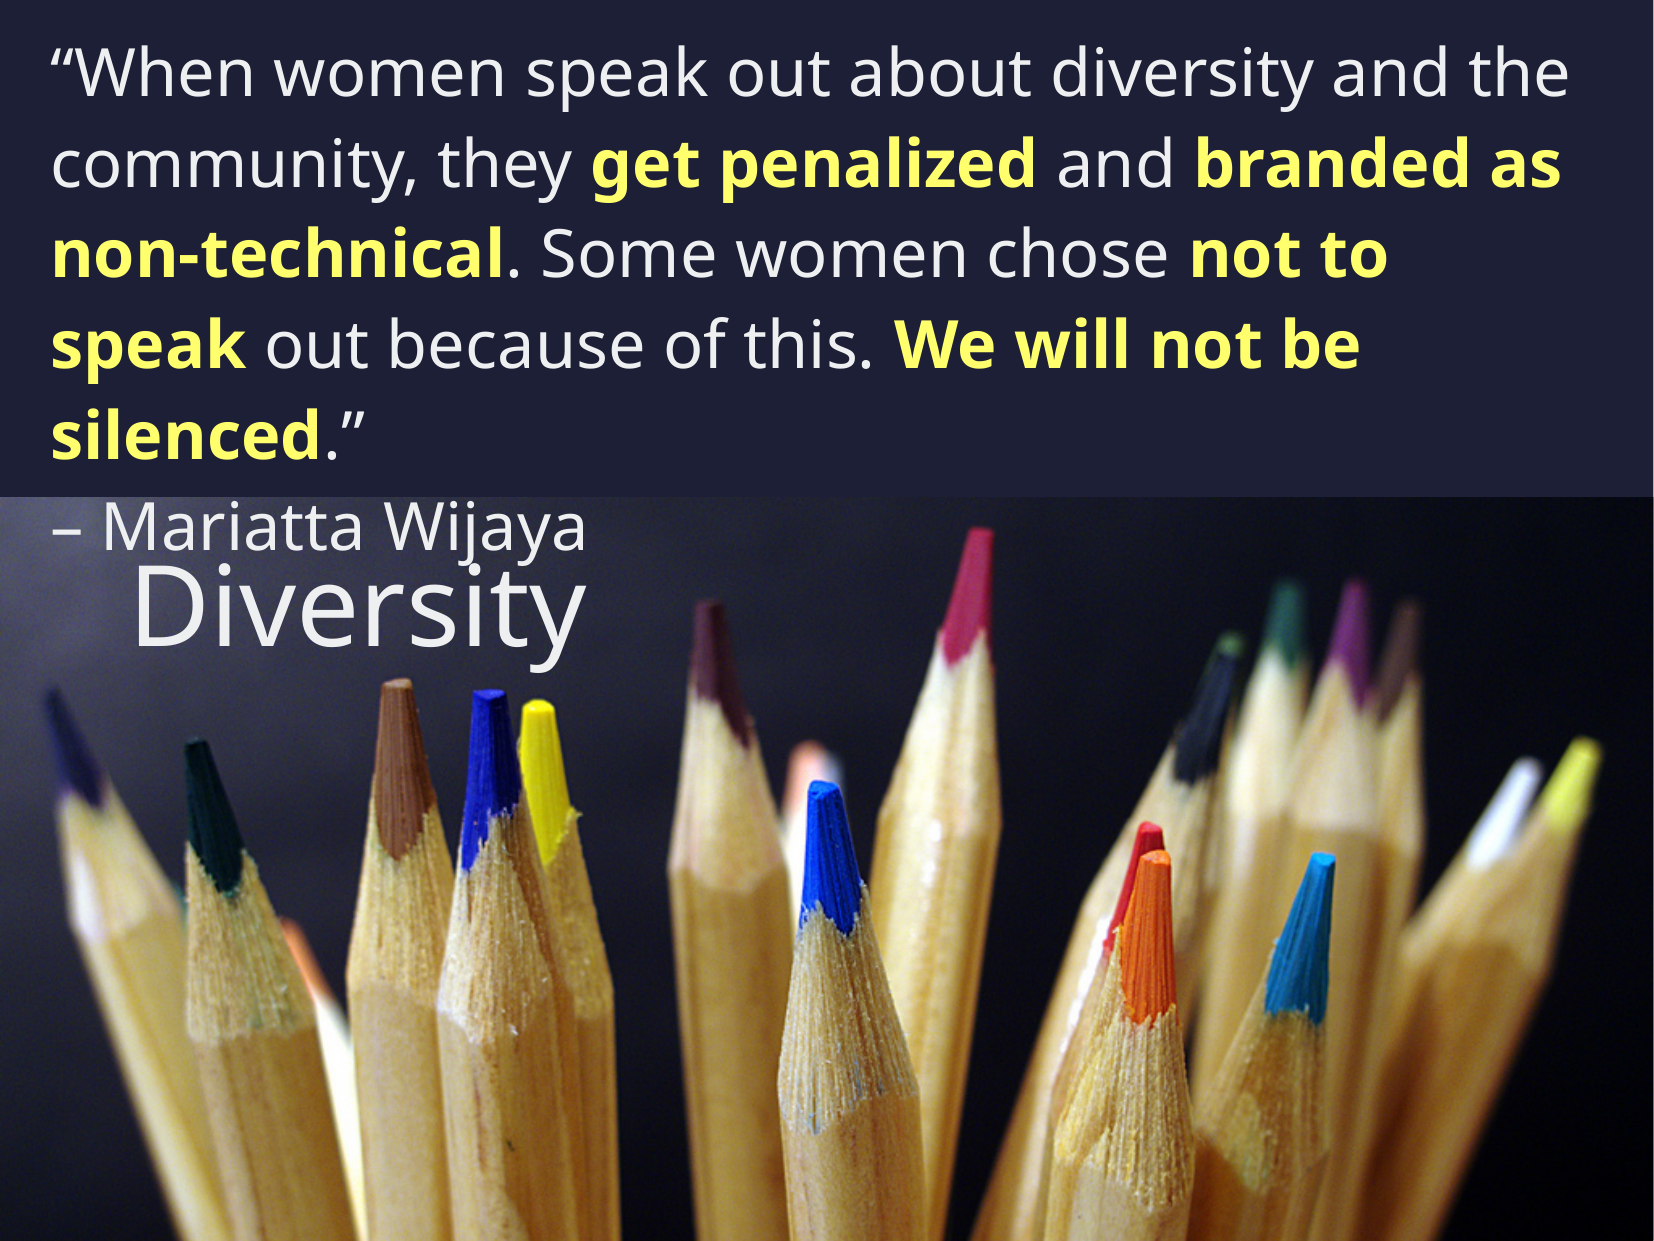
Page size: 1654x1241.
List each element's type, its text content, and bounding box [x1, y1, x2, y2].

picture [0, 497, 1654, 1241]
text_box “When women speak out about diversity and the community, they get penalized and branded as non-technical. Some women chose not to speak out because of this. We will not be silenced.” – Mariatta Wijaya [35, 17, 1613, 478]
text_box Diversity [113, 518, 650, 659]
